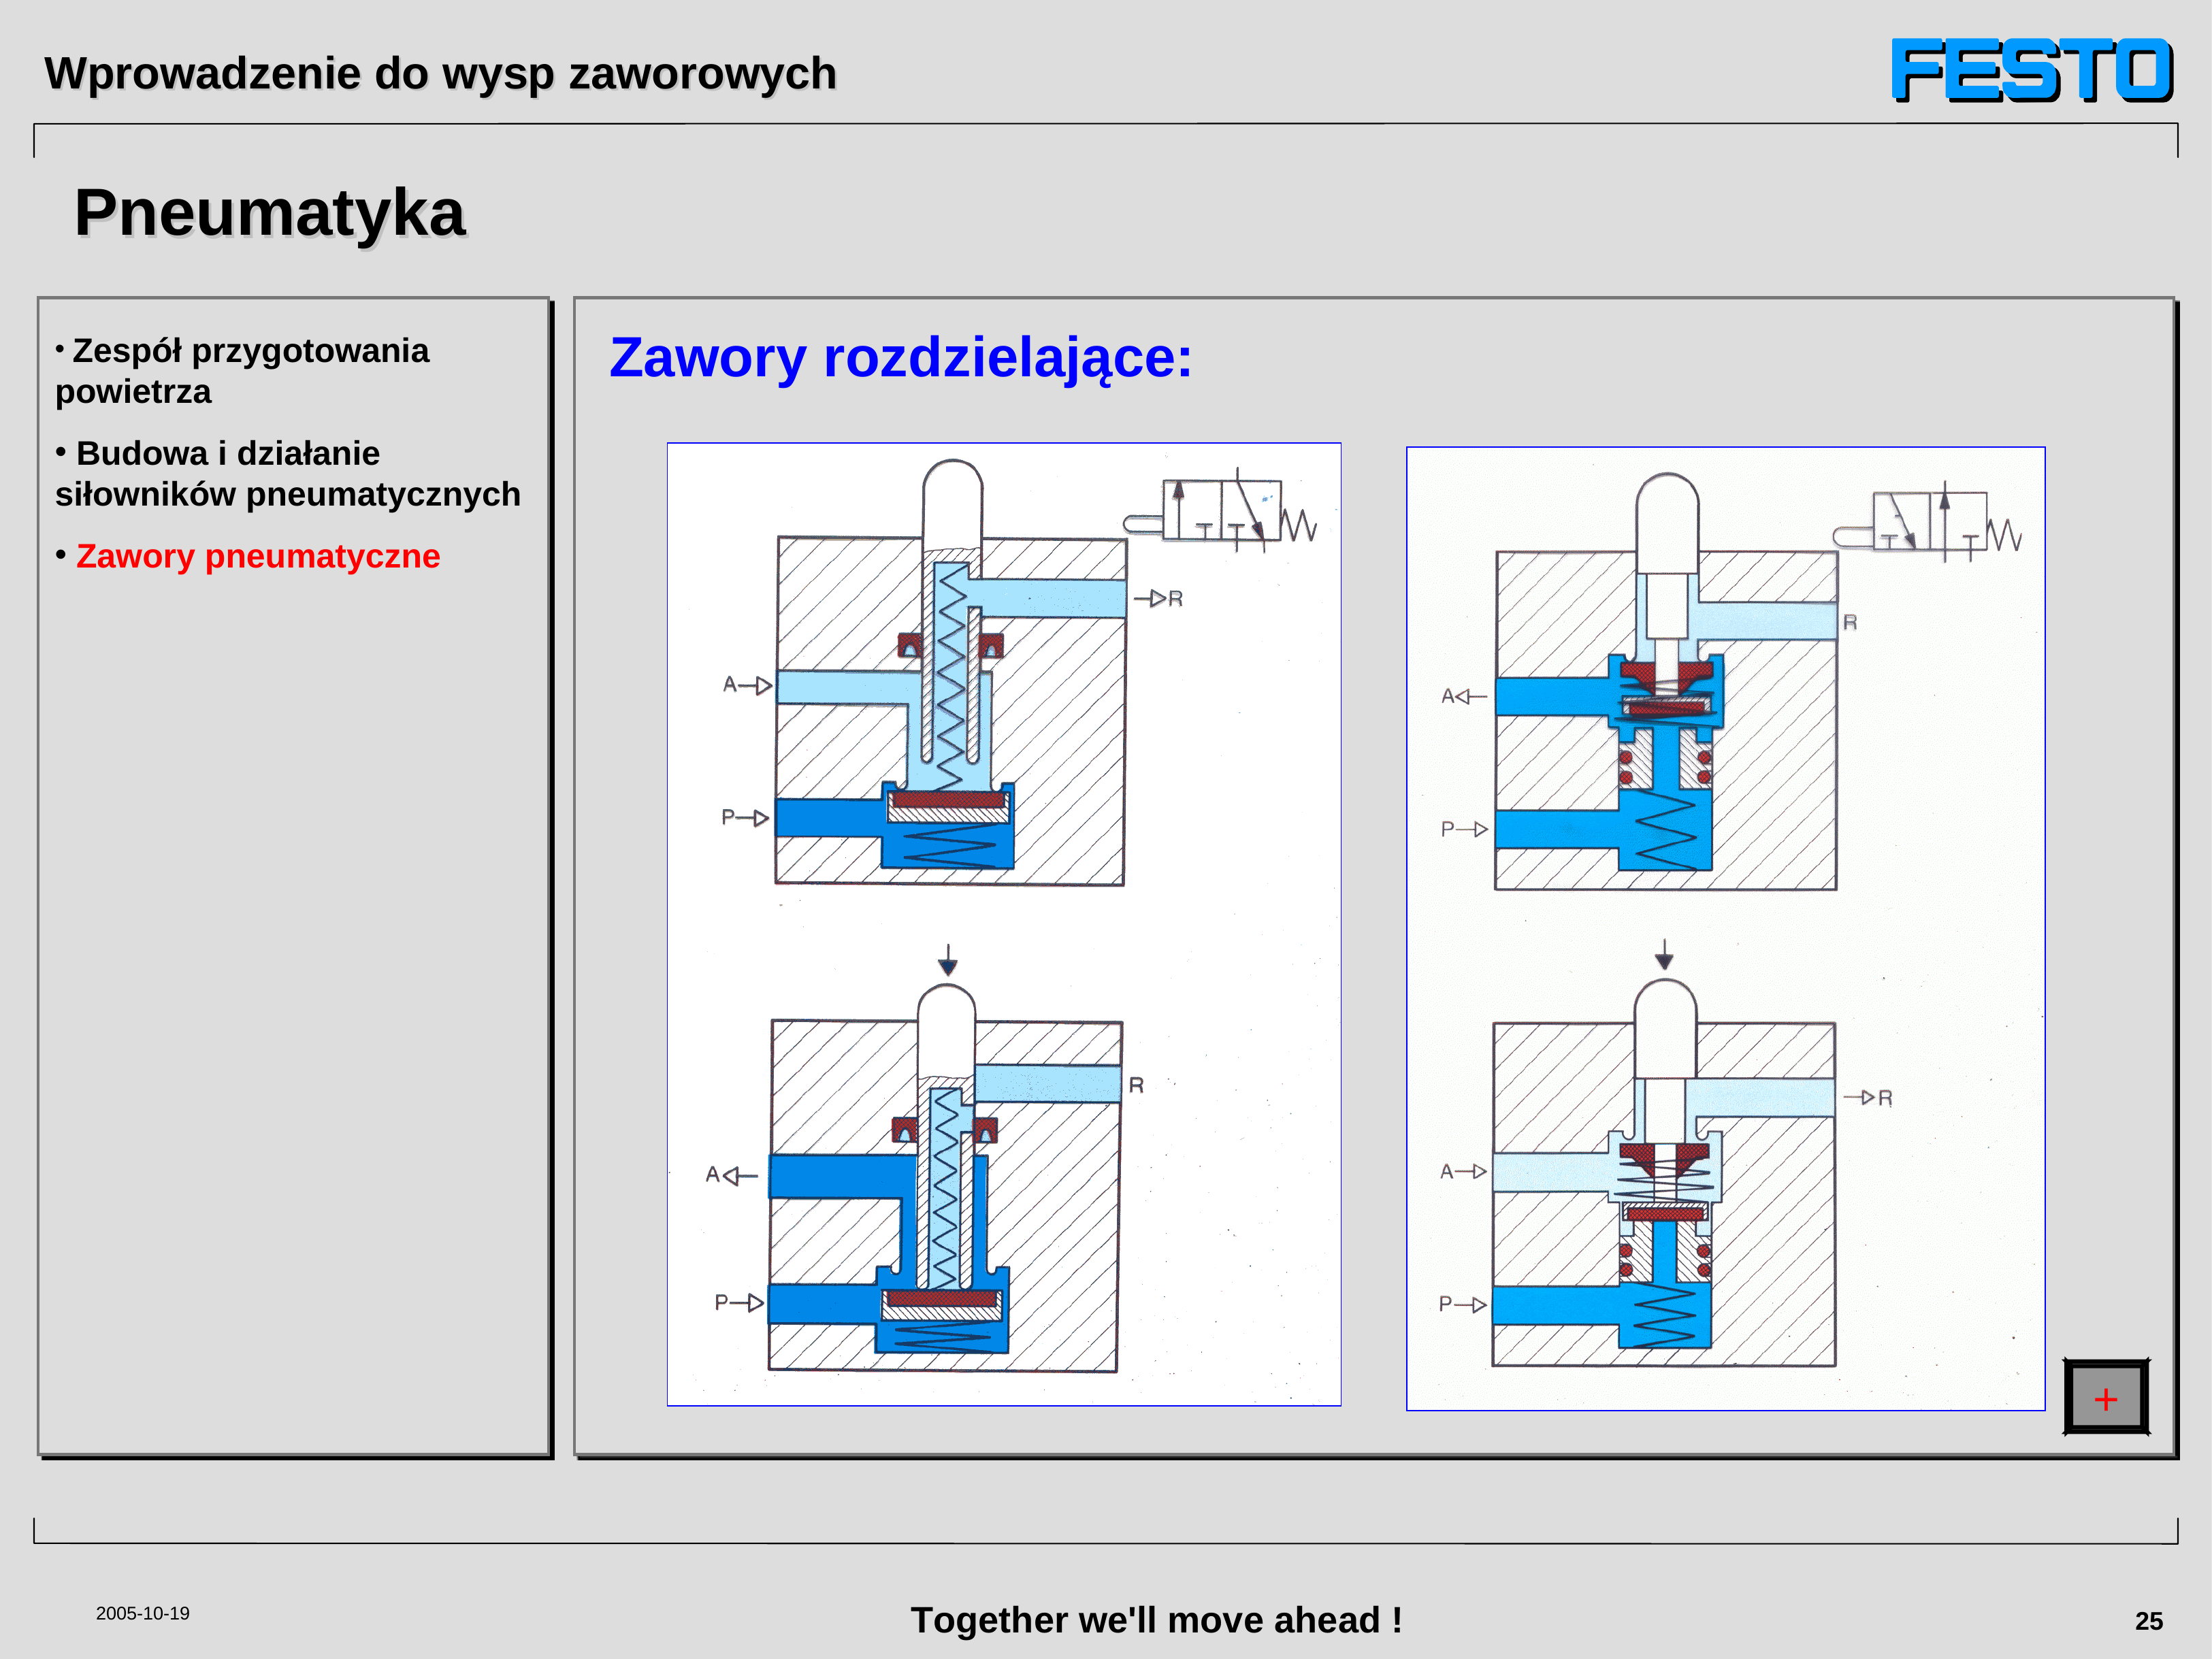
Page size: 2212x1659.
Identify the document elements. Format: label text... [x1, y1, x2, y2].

picture [1407, 447, 2045, 1411]
text_box Zespół przygotowania powietrza Budowa i działanie siłowników pneumatycznych Zawory pneumatyczne [44, 323, 536, 704]
picture [668, 443, 1341, 1406]
text_box 2005-10-19 [74, 1592, 387, 1633]
text_box + [2072, 1366, 2142, 1427]
title Pneumatyka [51, 142, 1895, 260]
text_box Together we'll move ahead ! [2067, 1361, 2147, 1366]
text_box <number> [2057, 1592, 2186, 1648]
text_box Together we'll move ahead ! [807, 1592, 1508, 1644]
text_box Zawory rozdzielające: [599, 314, 1681, 394]
